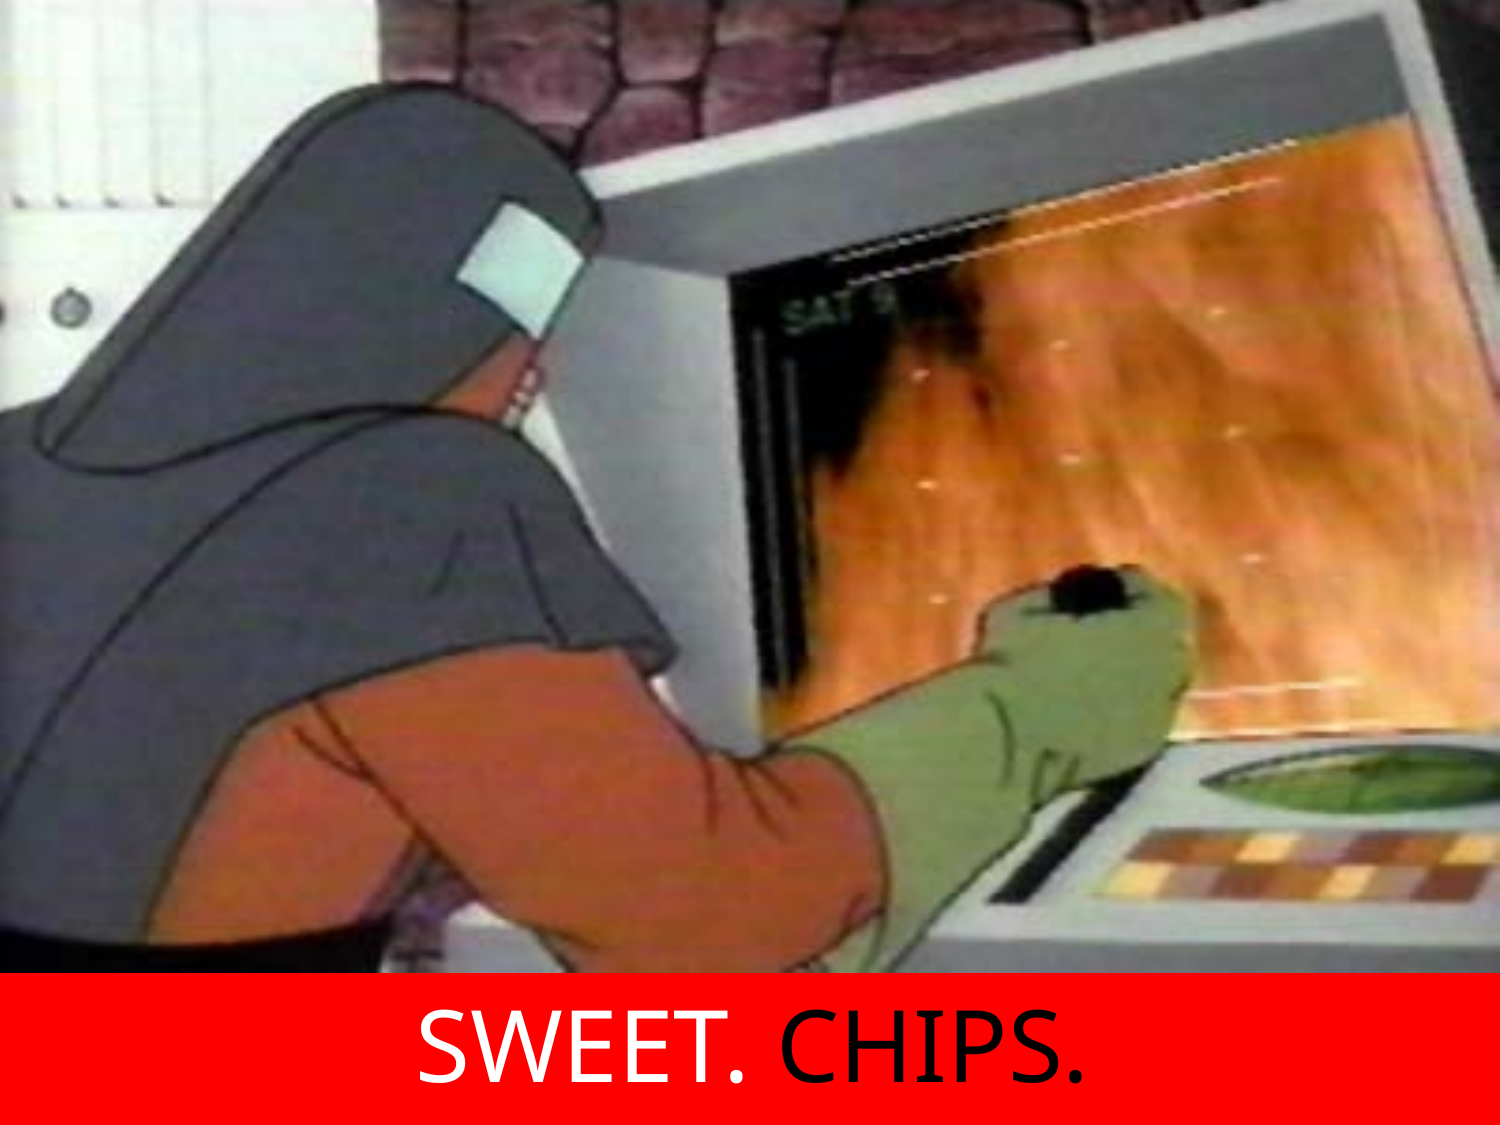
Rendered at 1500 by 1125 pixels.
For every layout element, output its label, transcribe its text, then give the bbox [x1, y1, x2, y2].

picture [0, 0, 1500, 973]
list SWEET. CHIPS. [28, 974, 1478, 1111]
